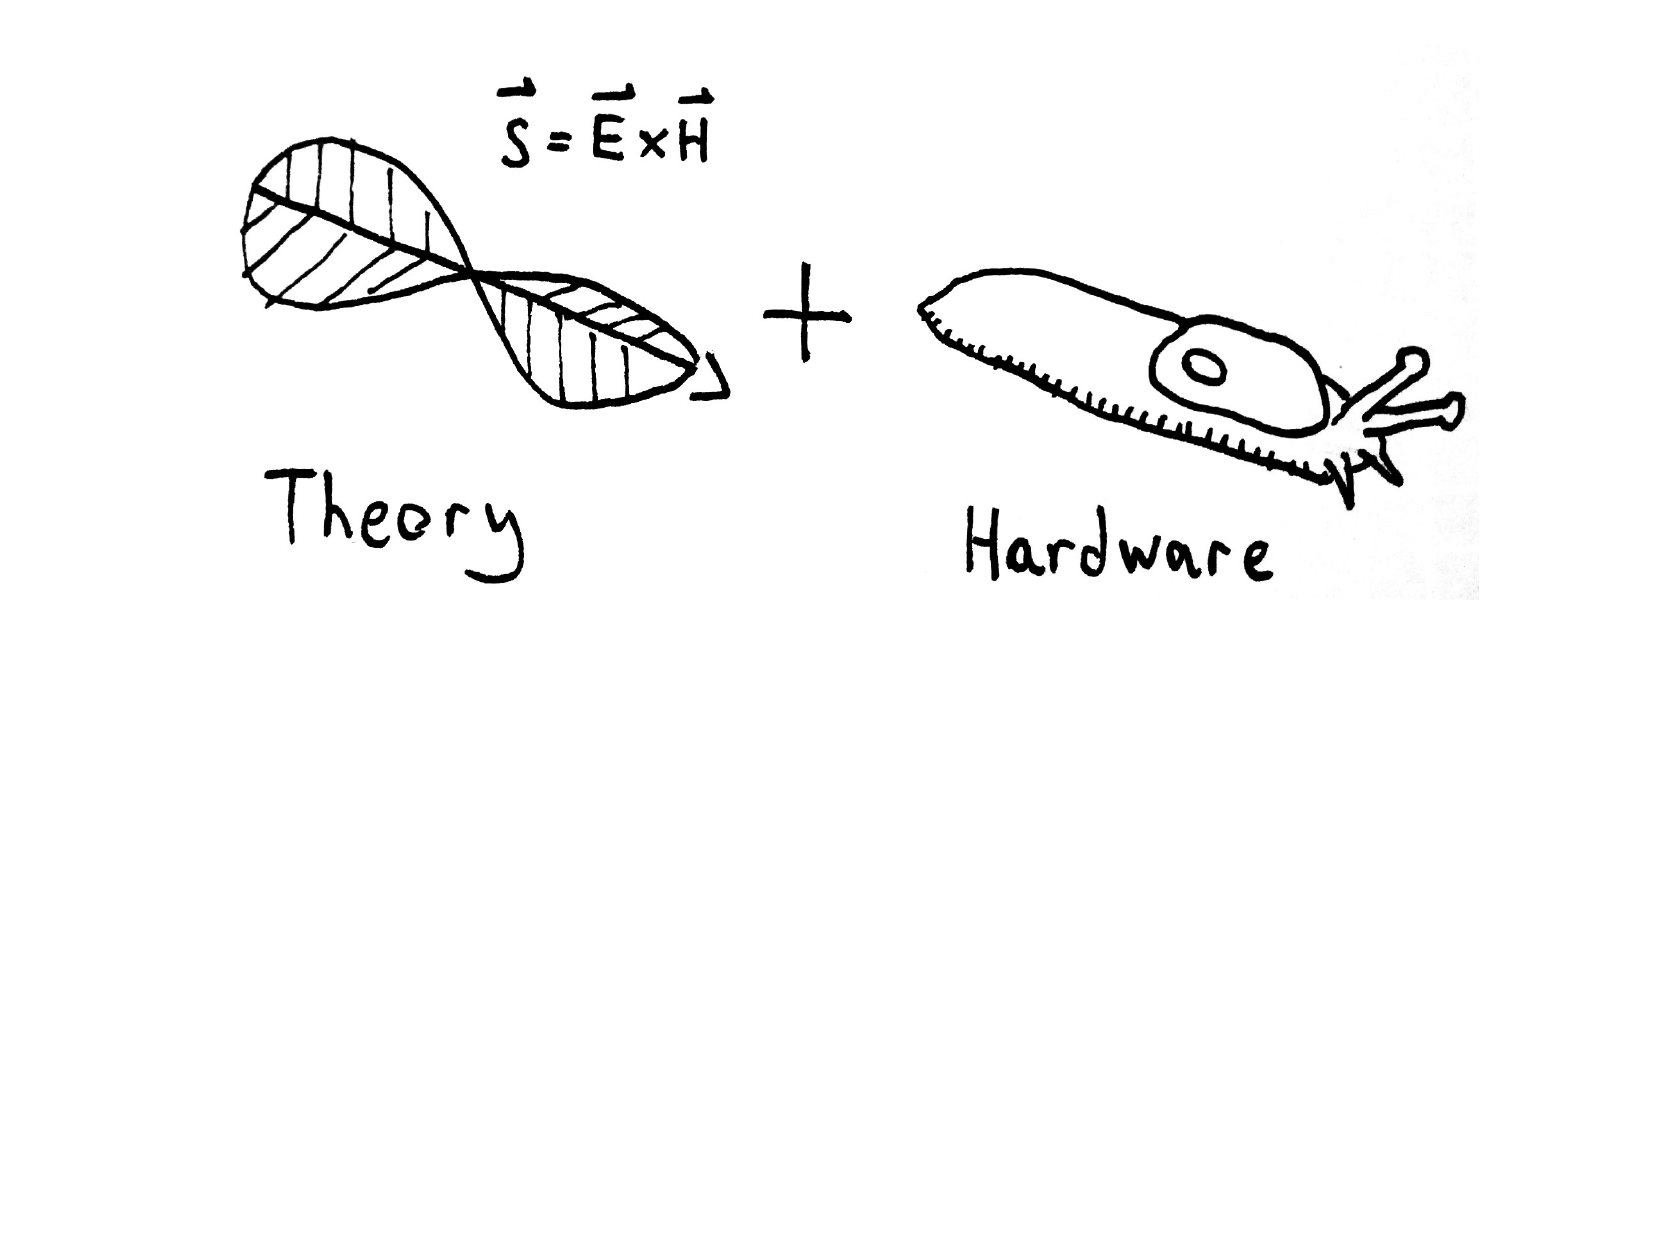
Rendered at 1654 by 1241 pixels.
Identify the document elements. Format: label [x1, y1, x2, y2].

picture [225, 44, 1479, 601]
